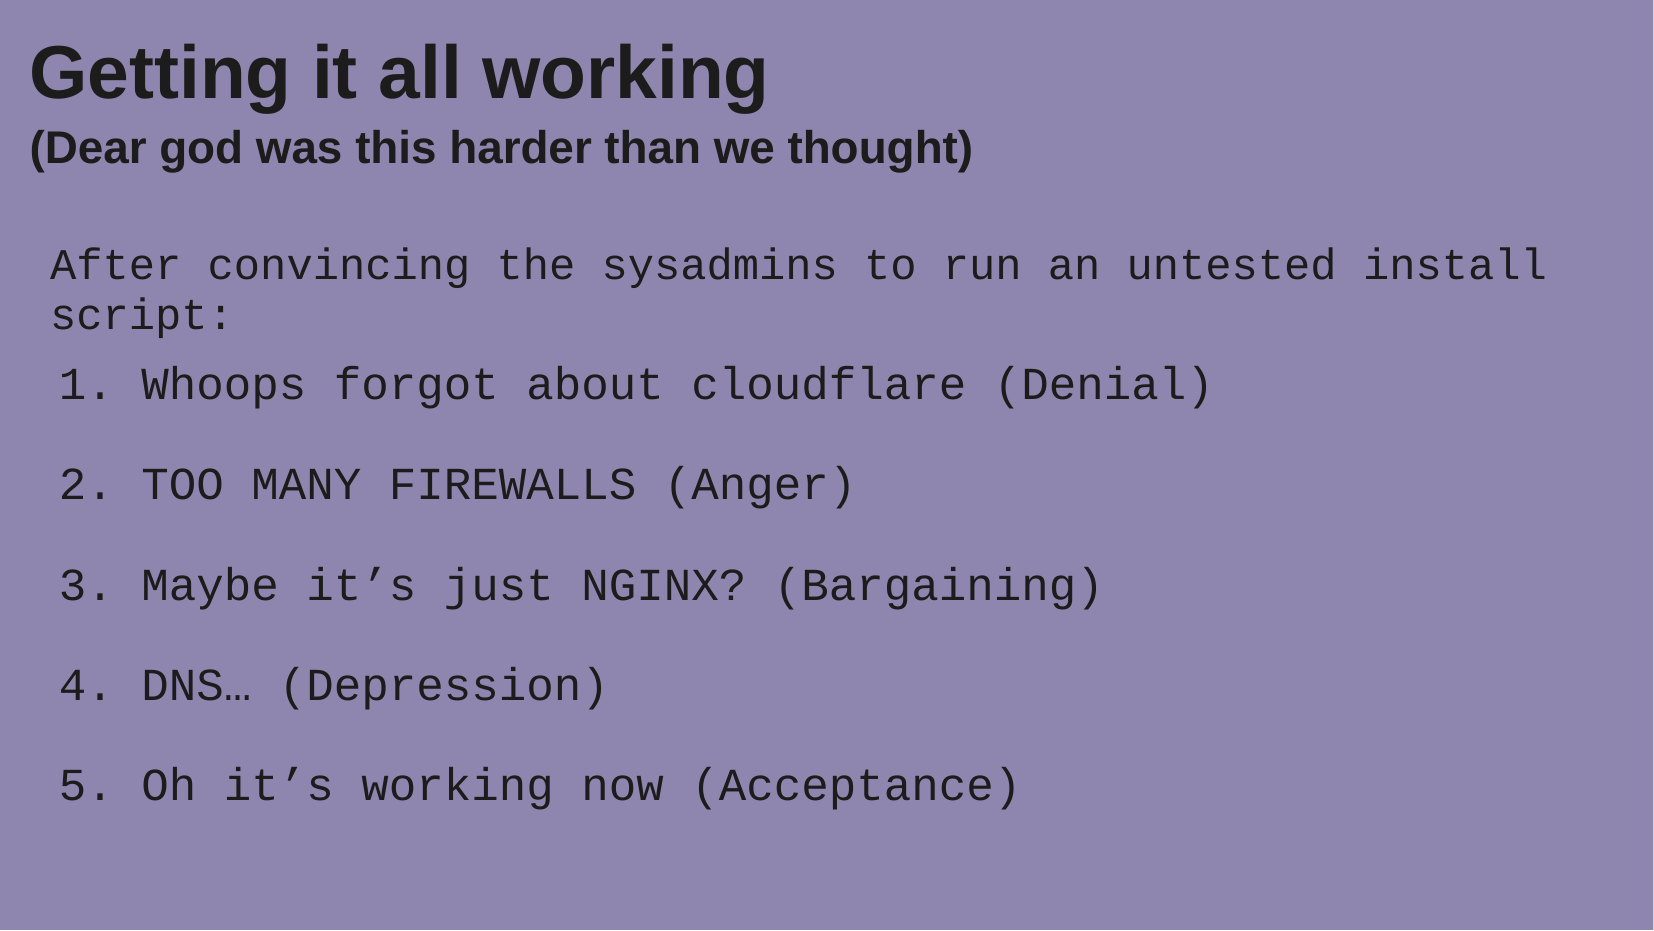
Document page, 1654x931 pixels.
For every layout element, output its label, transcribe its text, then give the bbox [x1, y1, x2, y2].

title Getting it all working [29, 11, 1536, 88]
text_box 1. Whoops forgot about cloudflare (Denial) 2. TOO MANY FIREWALLS (Anger) 3. Maybe it’s just NGINX? (Bargaining) 4. DNS… (Depression) 5. Oh it’s working now (Acceptance) [0, 354, 1536, 857]
text_box After convincing the sysadmins to run an untested install script: [0, 236, 1565, 355]
title (Dear god was this harder than we thought) [29, 88, 1536, 207]
